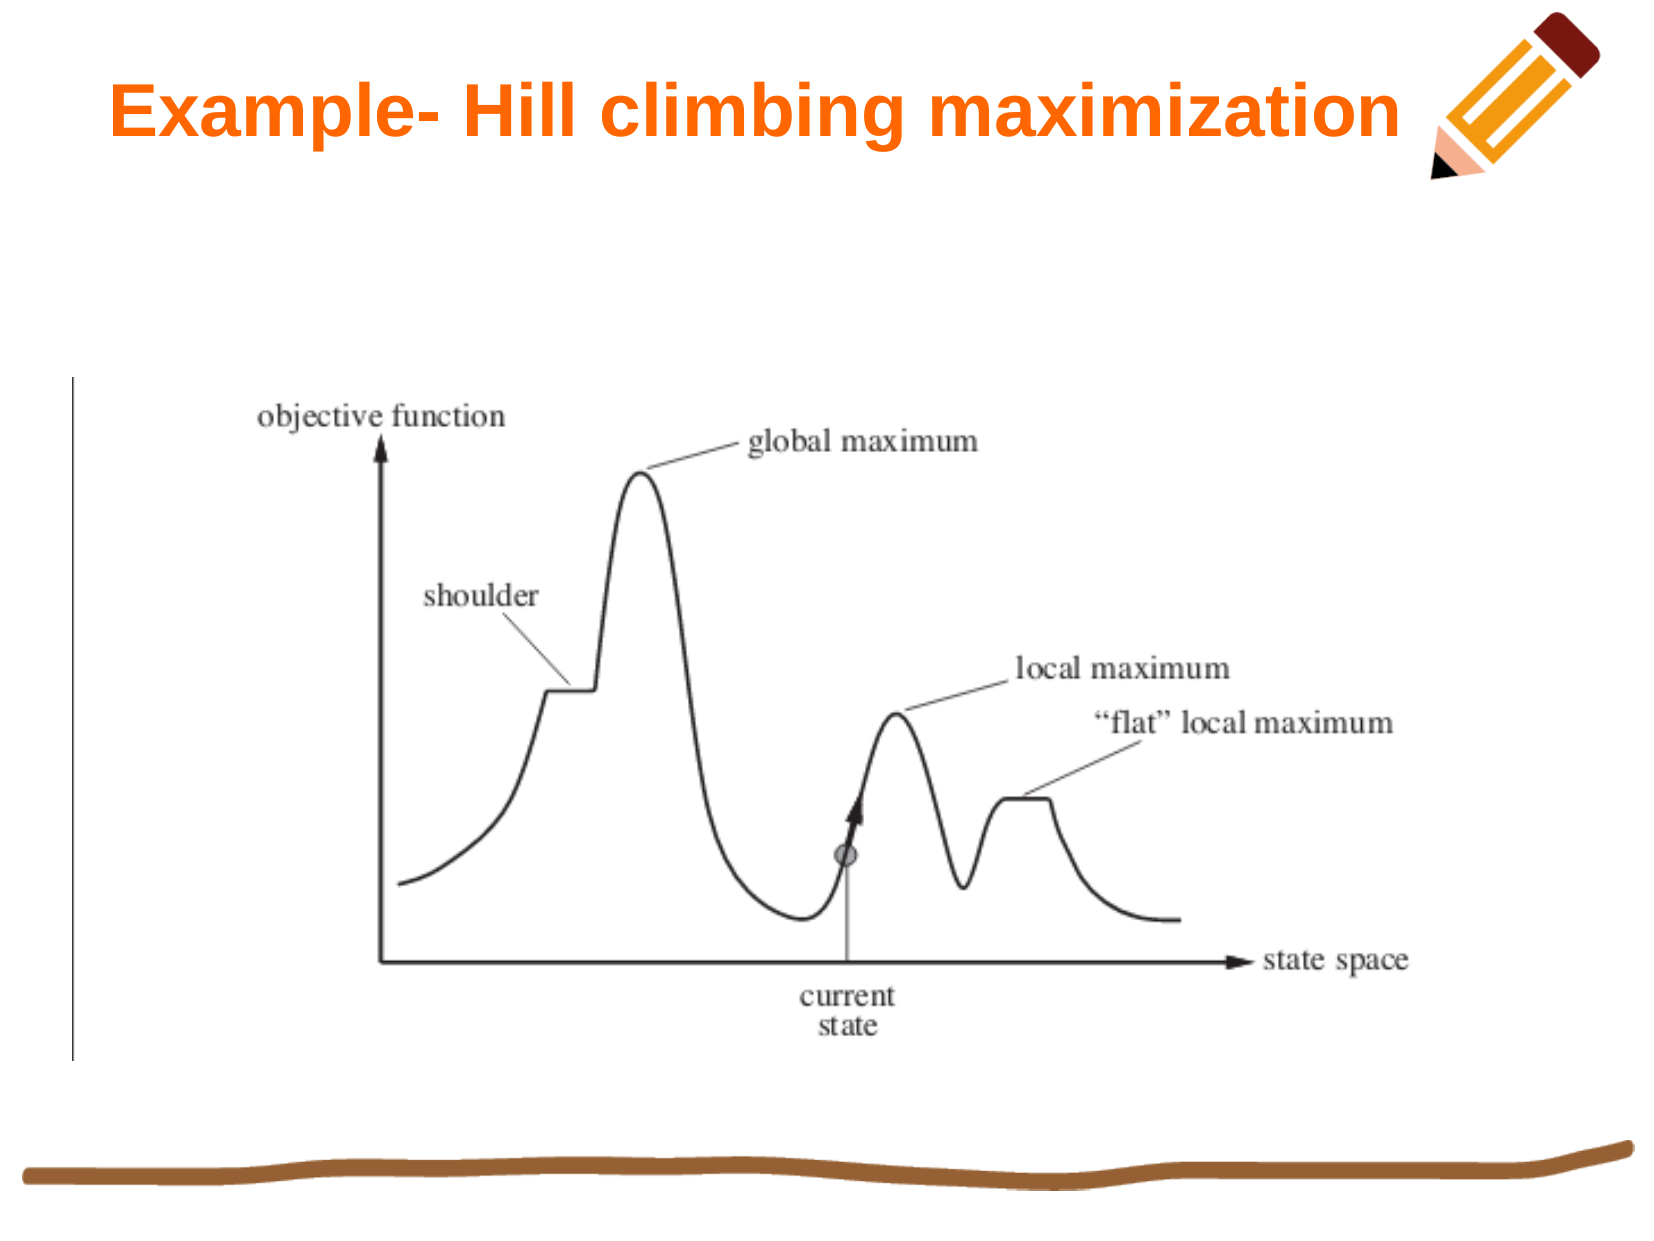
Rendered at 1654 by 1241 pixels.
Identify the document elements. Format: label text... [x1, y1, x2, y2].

picture [72, 377, 1597, 1061]
title Example- Hill climbing maximization [82, 49, 1430, 172]
picture [1430, 12, 1601, 181]
picture [22, 1140, 1635, 1191]
